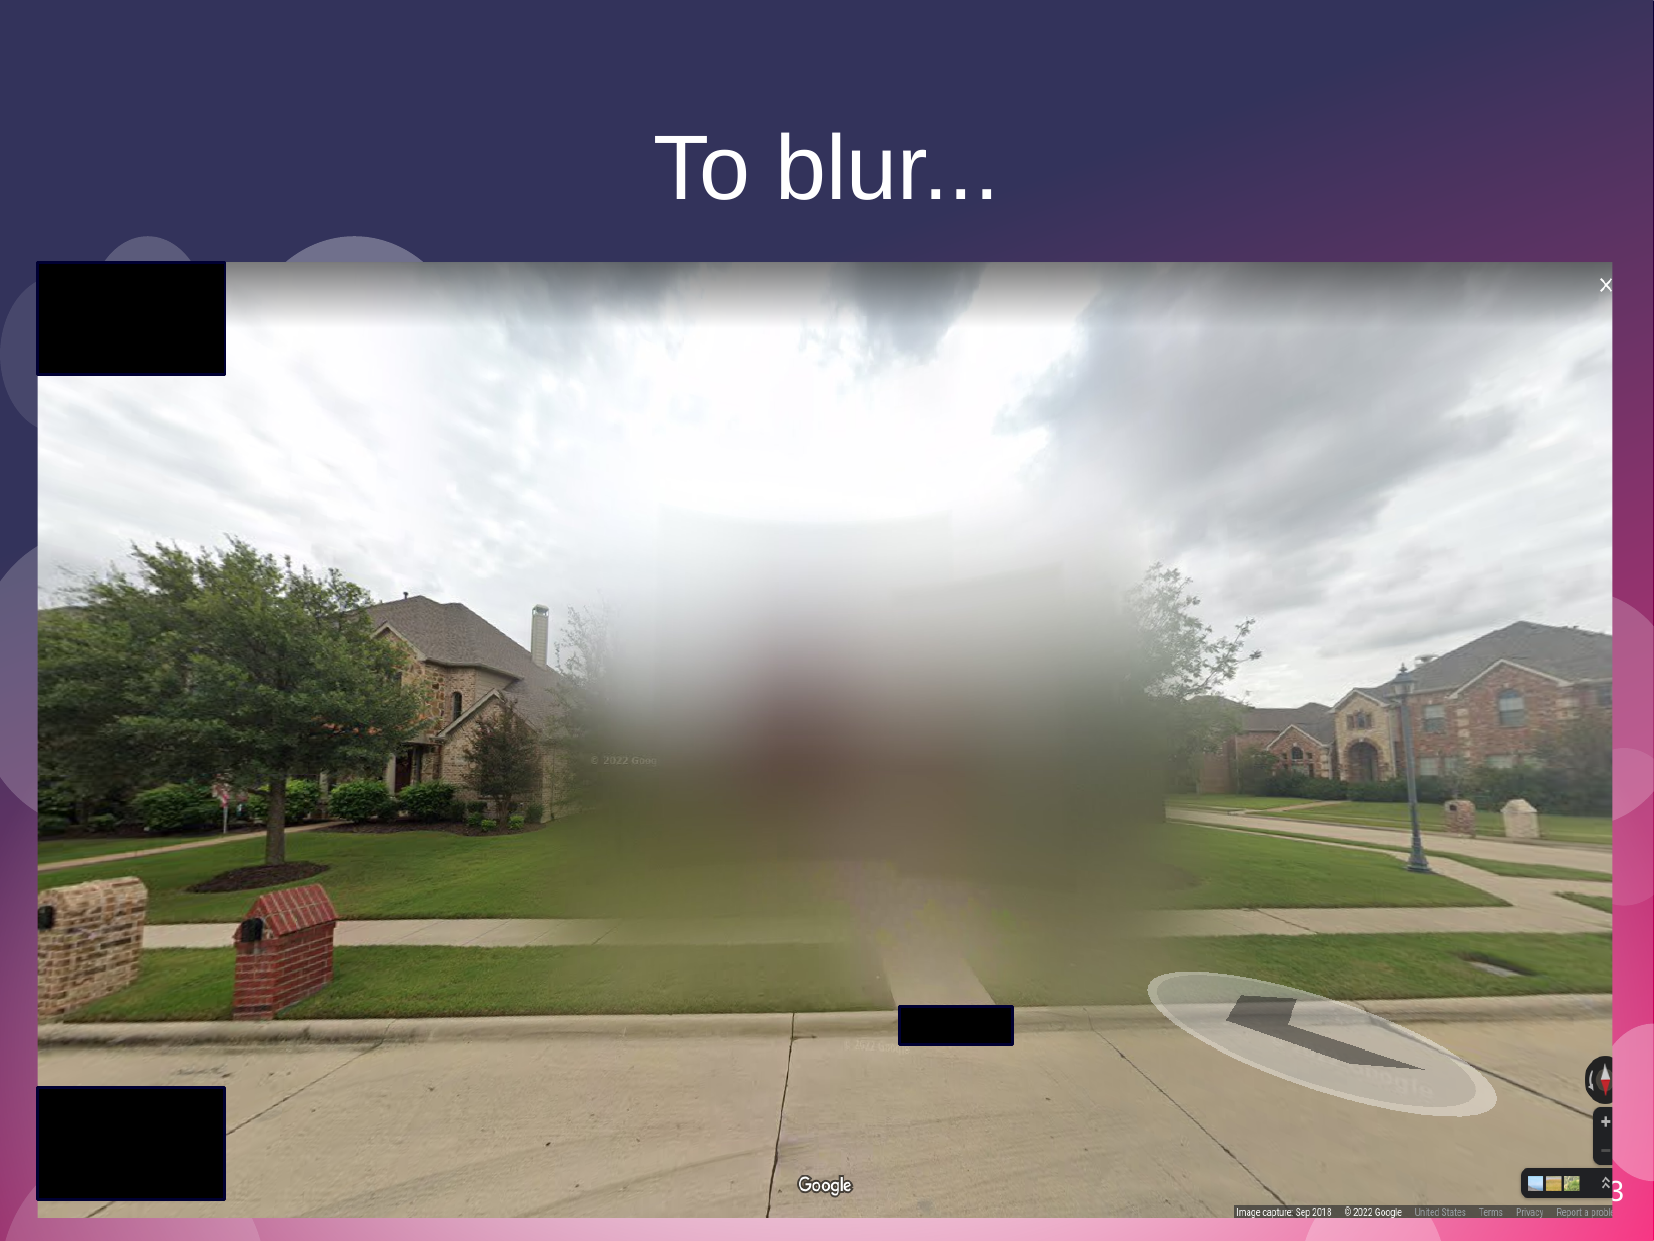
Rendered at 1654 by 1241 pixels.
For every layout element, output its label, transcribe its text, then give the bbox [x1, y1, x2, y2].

text_box [899, 1006, 1013, 1045]
title To blur... [88, 59, 1565, 276]
text_box [37, 262, 226, 375]
picture [37, 262, 1613, 1218]
text_box [37, 1087, 225, 1200]
